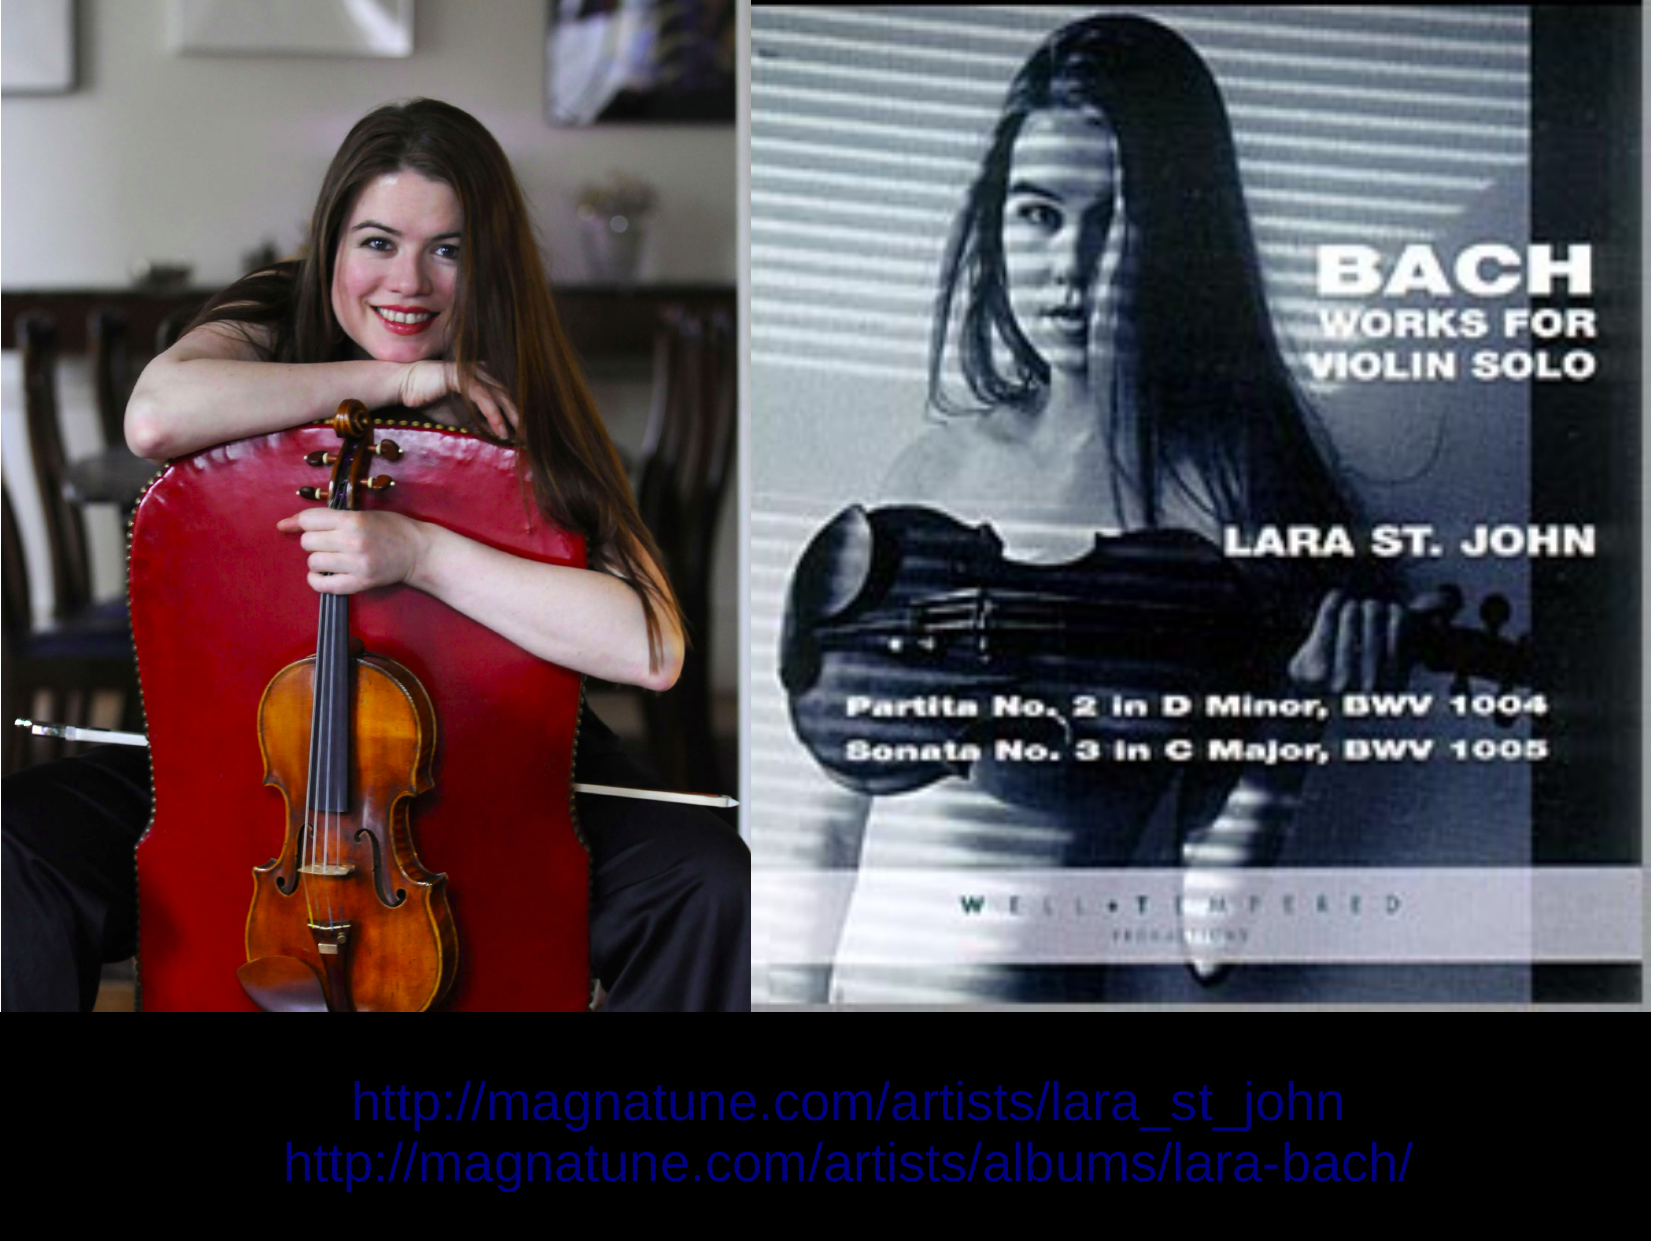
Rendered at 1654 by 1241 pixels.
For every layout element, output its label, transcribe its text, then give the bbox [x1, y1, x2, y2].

text_box http://magnatune.com/artists/lara_st_john http://magnatune.com/artists/albums/lara-bach/ [225, 1064, 1474, 1201]
text_box [0, 1012, 1651, 1241]
picture [1, 0, 1651, 1012]
